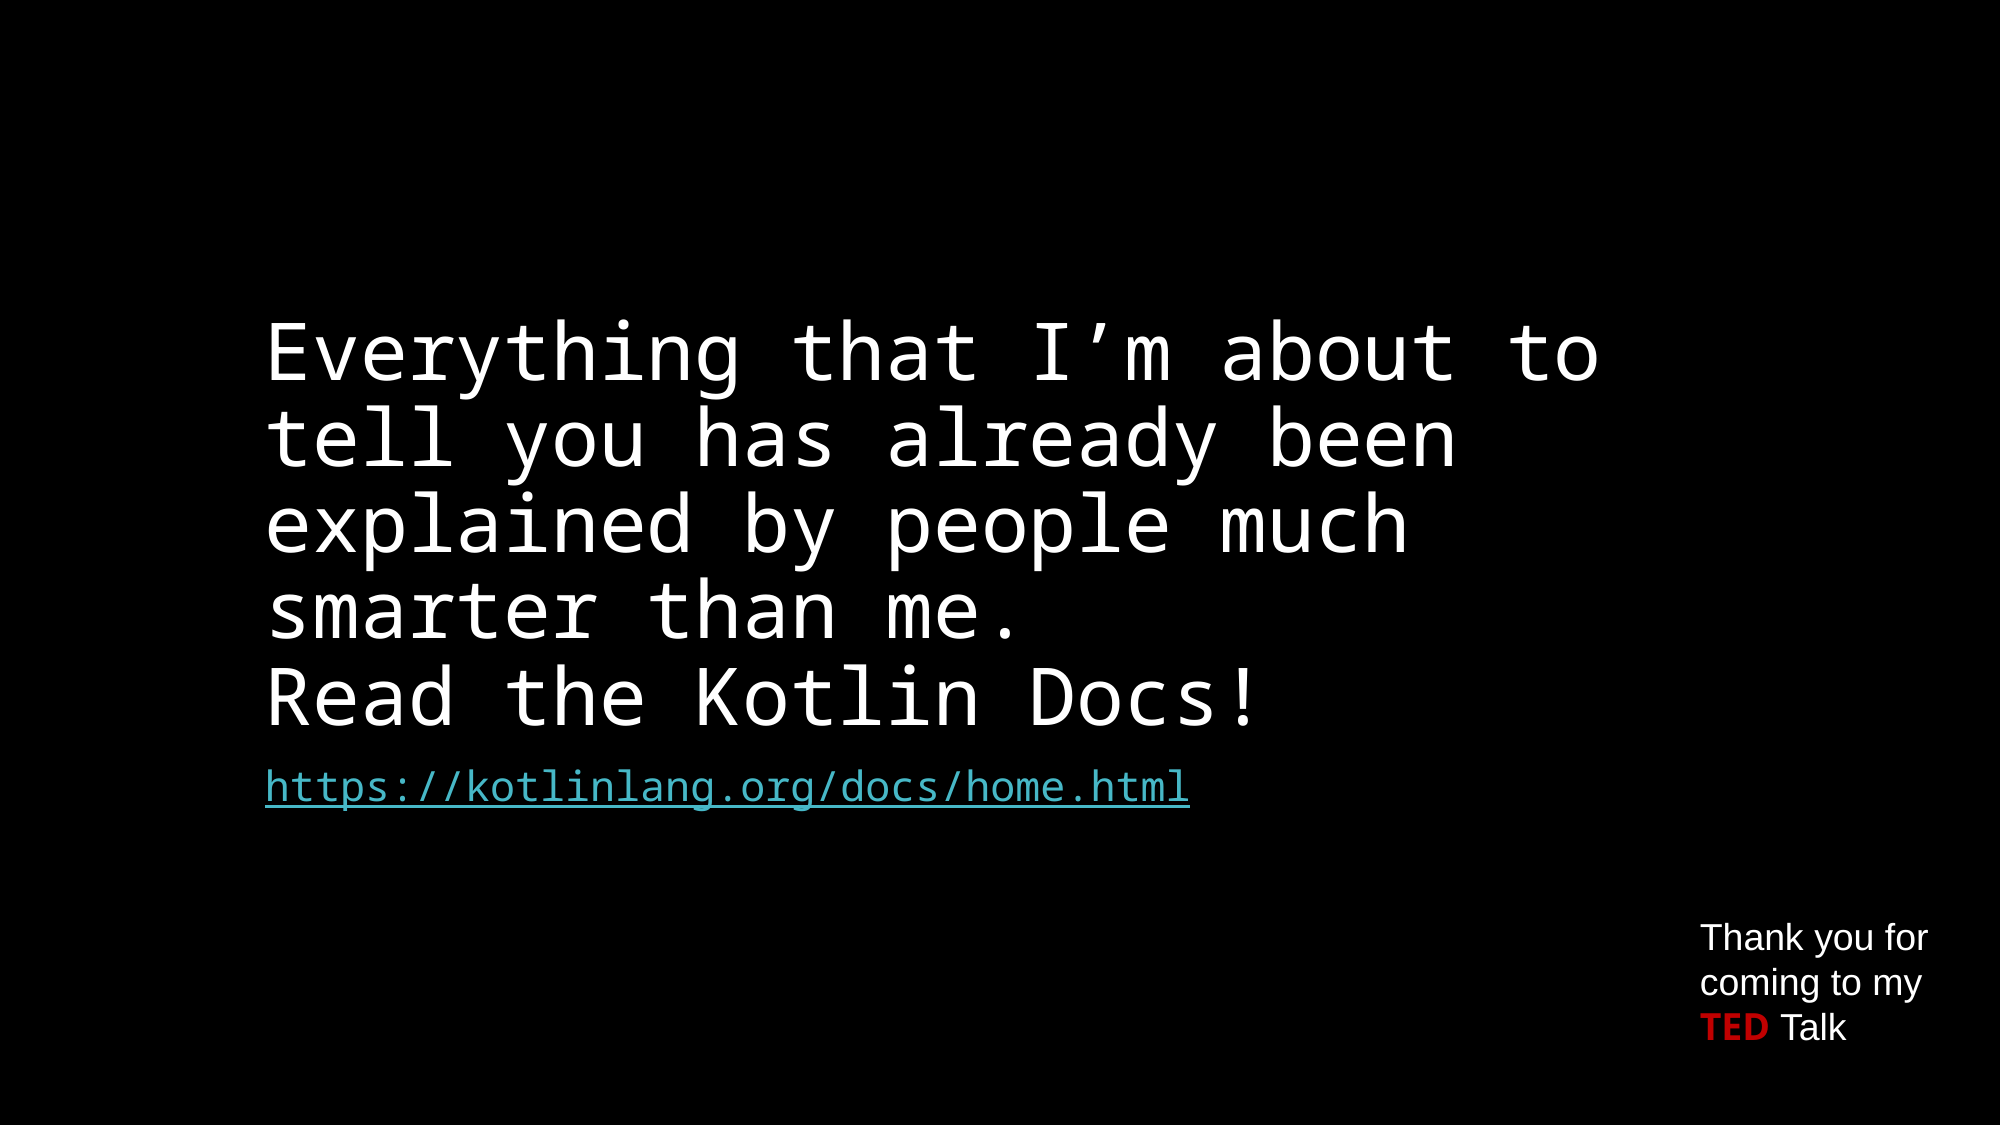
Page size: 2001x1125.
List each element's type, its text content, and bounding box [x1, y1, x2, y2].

text_box Thank you for coming to my TED Talk [1685, 905, 1973, 1055]
list https://kotlinlang.org/docs/home.html [249, 752, 1750, 1000]
title Everything that I’m about to tell you has already been explained by people much smarter than me. Read the Kotlin Docs! [249, 299, 1750, 750]
